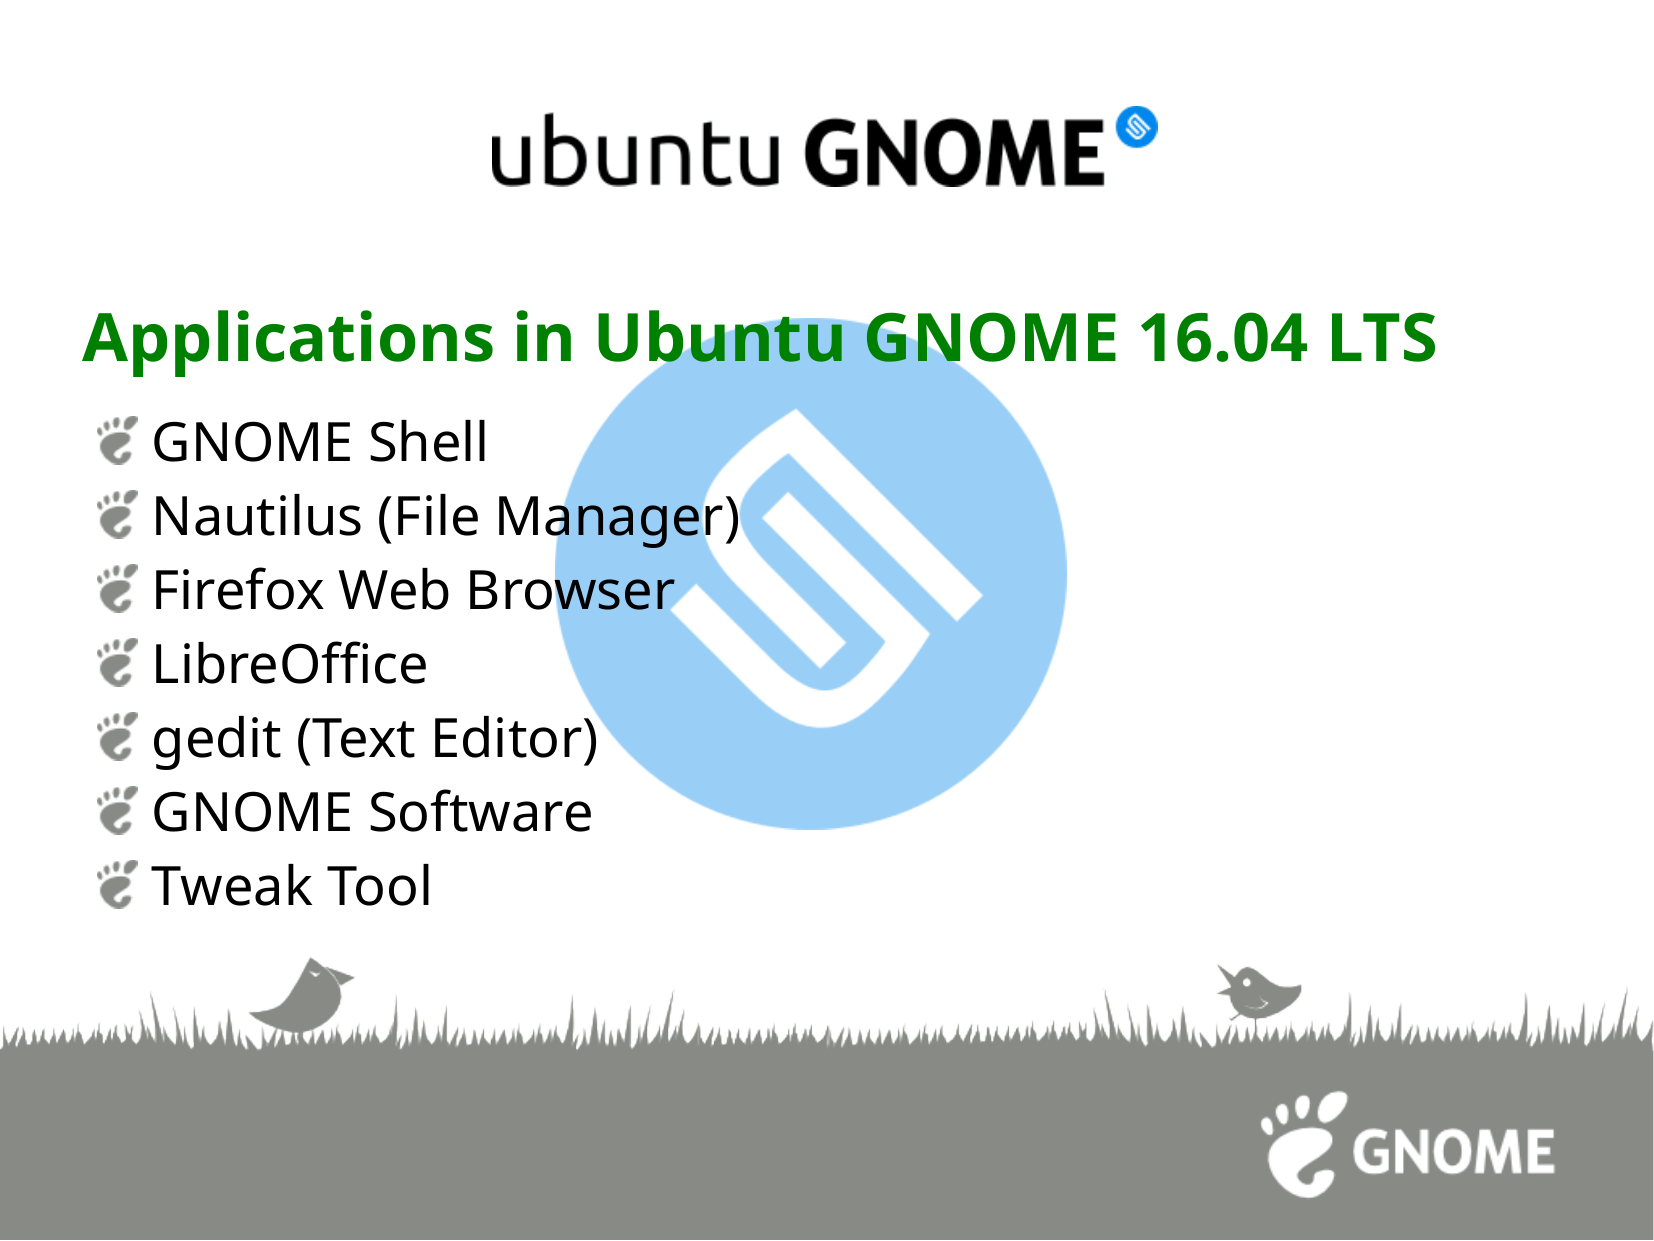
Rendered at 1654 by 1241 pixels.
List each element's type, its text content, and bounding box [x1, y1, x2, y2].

text_box GNOME Shell Nautilus (File Manager) Firefox Web Browser LibreOffice gedit (Text Editor) GNOME Software Tweak Tool [83, 396, 1571, 934]
picture [0, 0, 1654, 1241]
list Applications in Ubuntu GNOME 16.04 LTS [82, 290, 1571, 1010]
